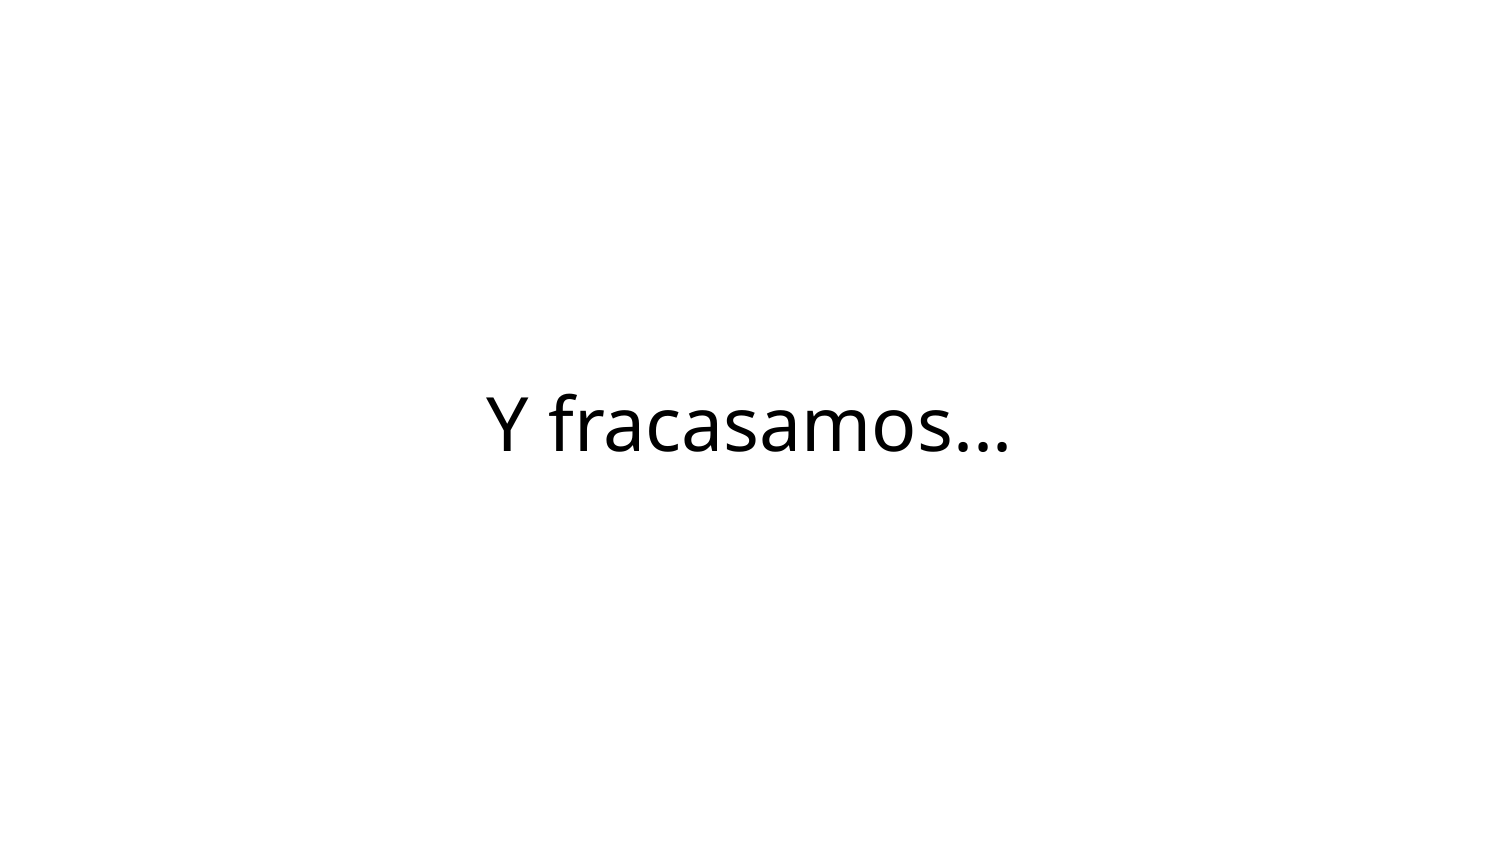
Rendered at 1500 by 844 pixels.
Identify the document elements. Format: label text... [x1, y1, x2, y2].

title Y fracasamos... [51, 309, 1449, 535]
